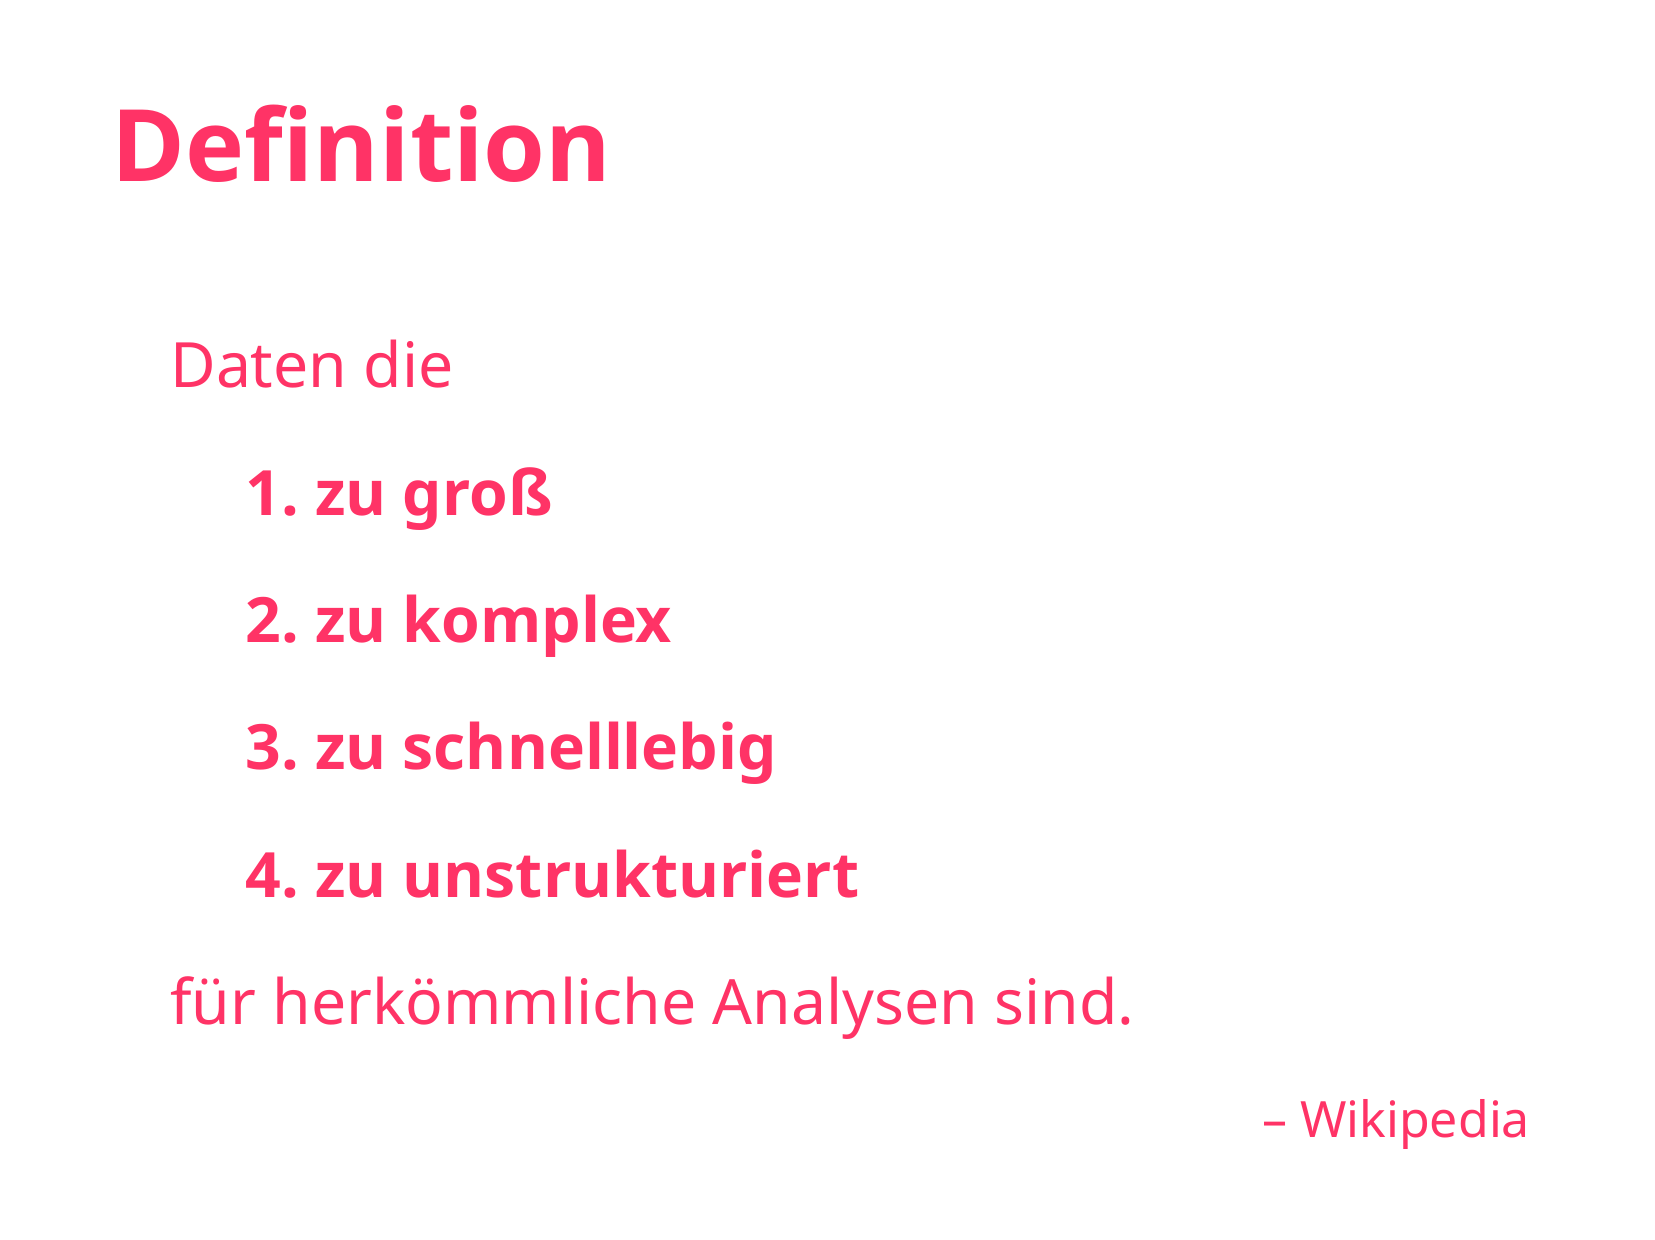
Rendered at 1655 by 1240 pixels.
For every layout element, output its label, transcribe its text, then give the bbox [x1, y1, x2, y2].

text_box – Wikipedia [255, 1076, 1546, 1148]
text_box Definition [96, 67, 1447, 195]
title Daten die 1. zu groß 2. zu komplex 3. zu schnelllebig 4. zu unstrukturiert für herkömmliche Analysen sind. [135, 361, 1531, 960]
